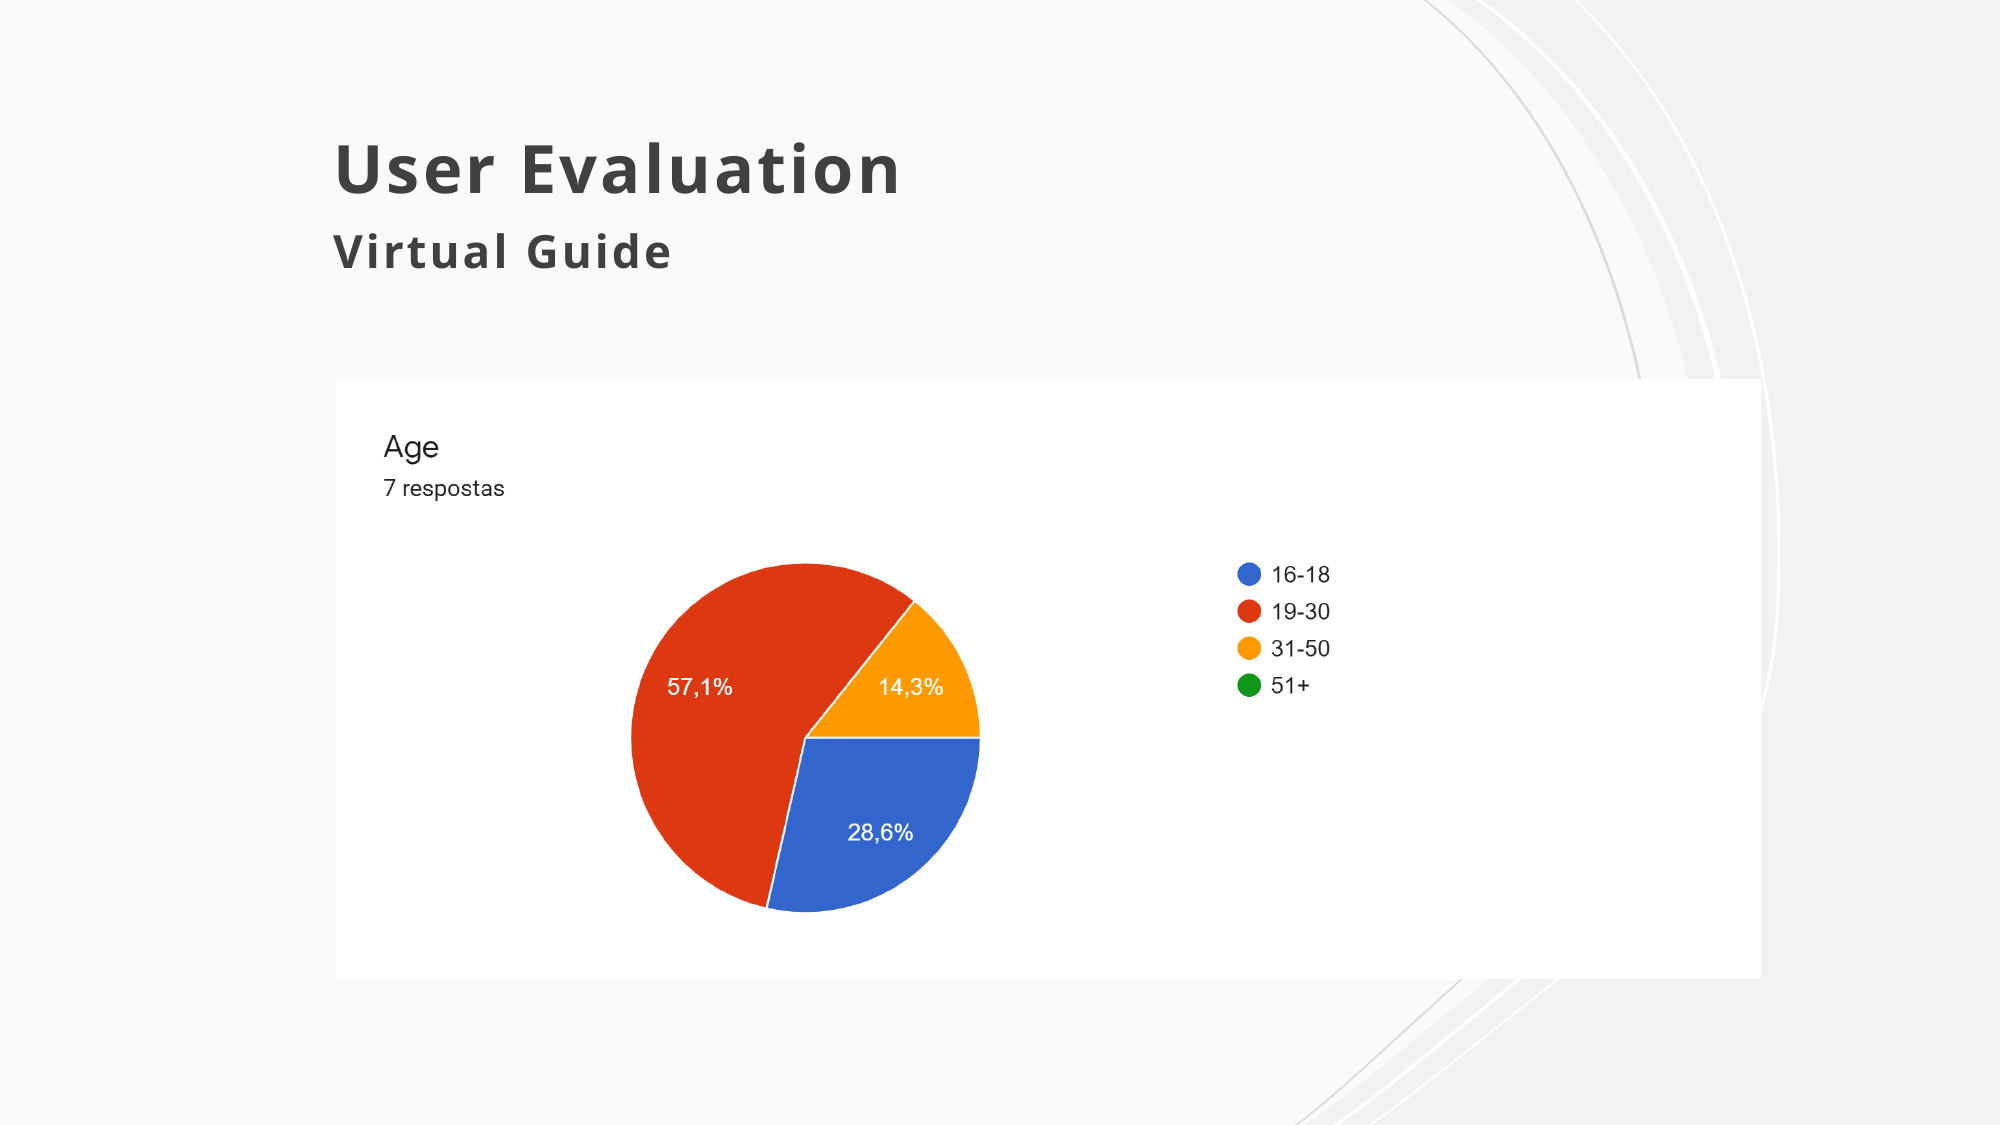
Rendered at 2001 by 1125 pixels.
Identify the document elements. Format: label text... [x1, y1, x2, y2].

text_box [0, 0, 2000, 1125]
title User Evaluation Virtual Guide [315, 72, 1441, 294]
picture [336, 379, 1761, 979]
